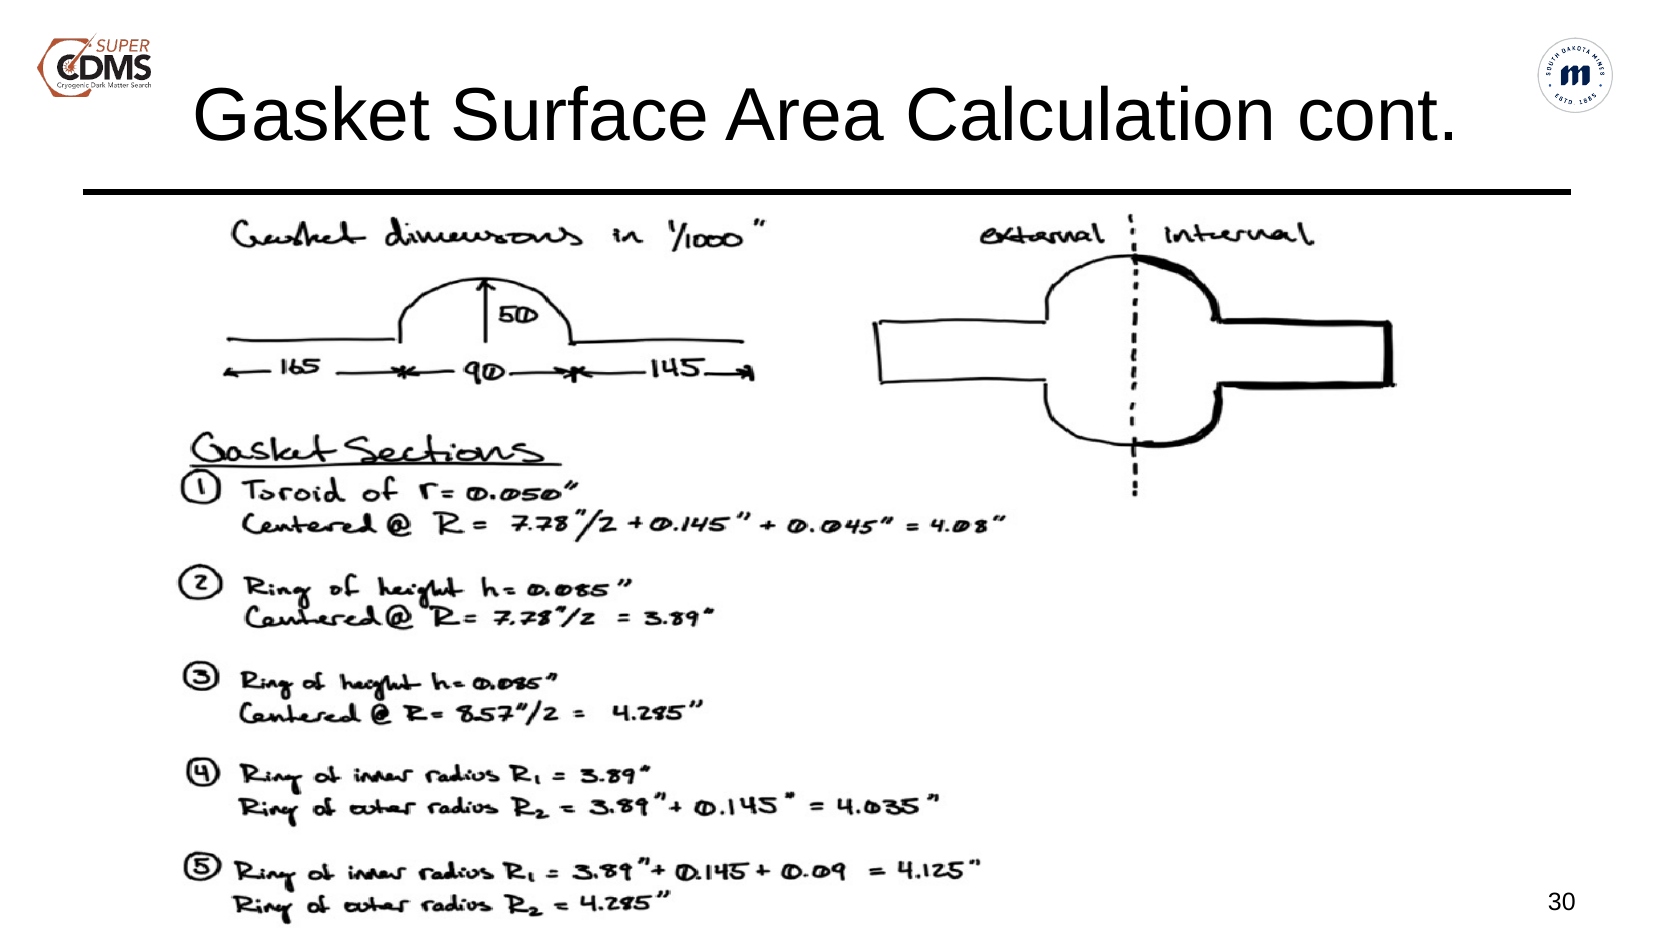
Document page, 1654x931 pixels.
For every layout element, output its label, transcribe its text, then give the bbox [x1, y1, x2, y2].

title Gasket Surface Area Calculation cont. [82, 37, 1571, 193]
picture [150, 210, 1492, 931]
picture [1571, 37, 1613, 113]
picture [37, 32, 151, 97]
